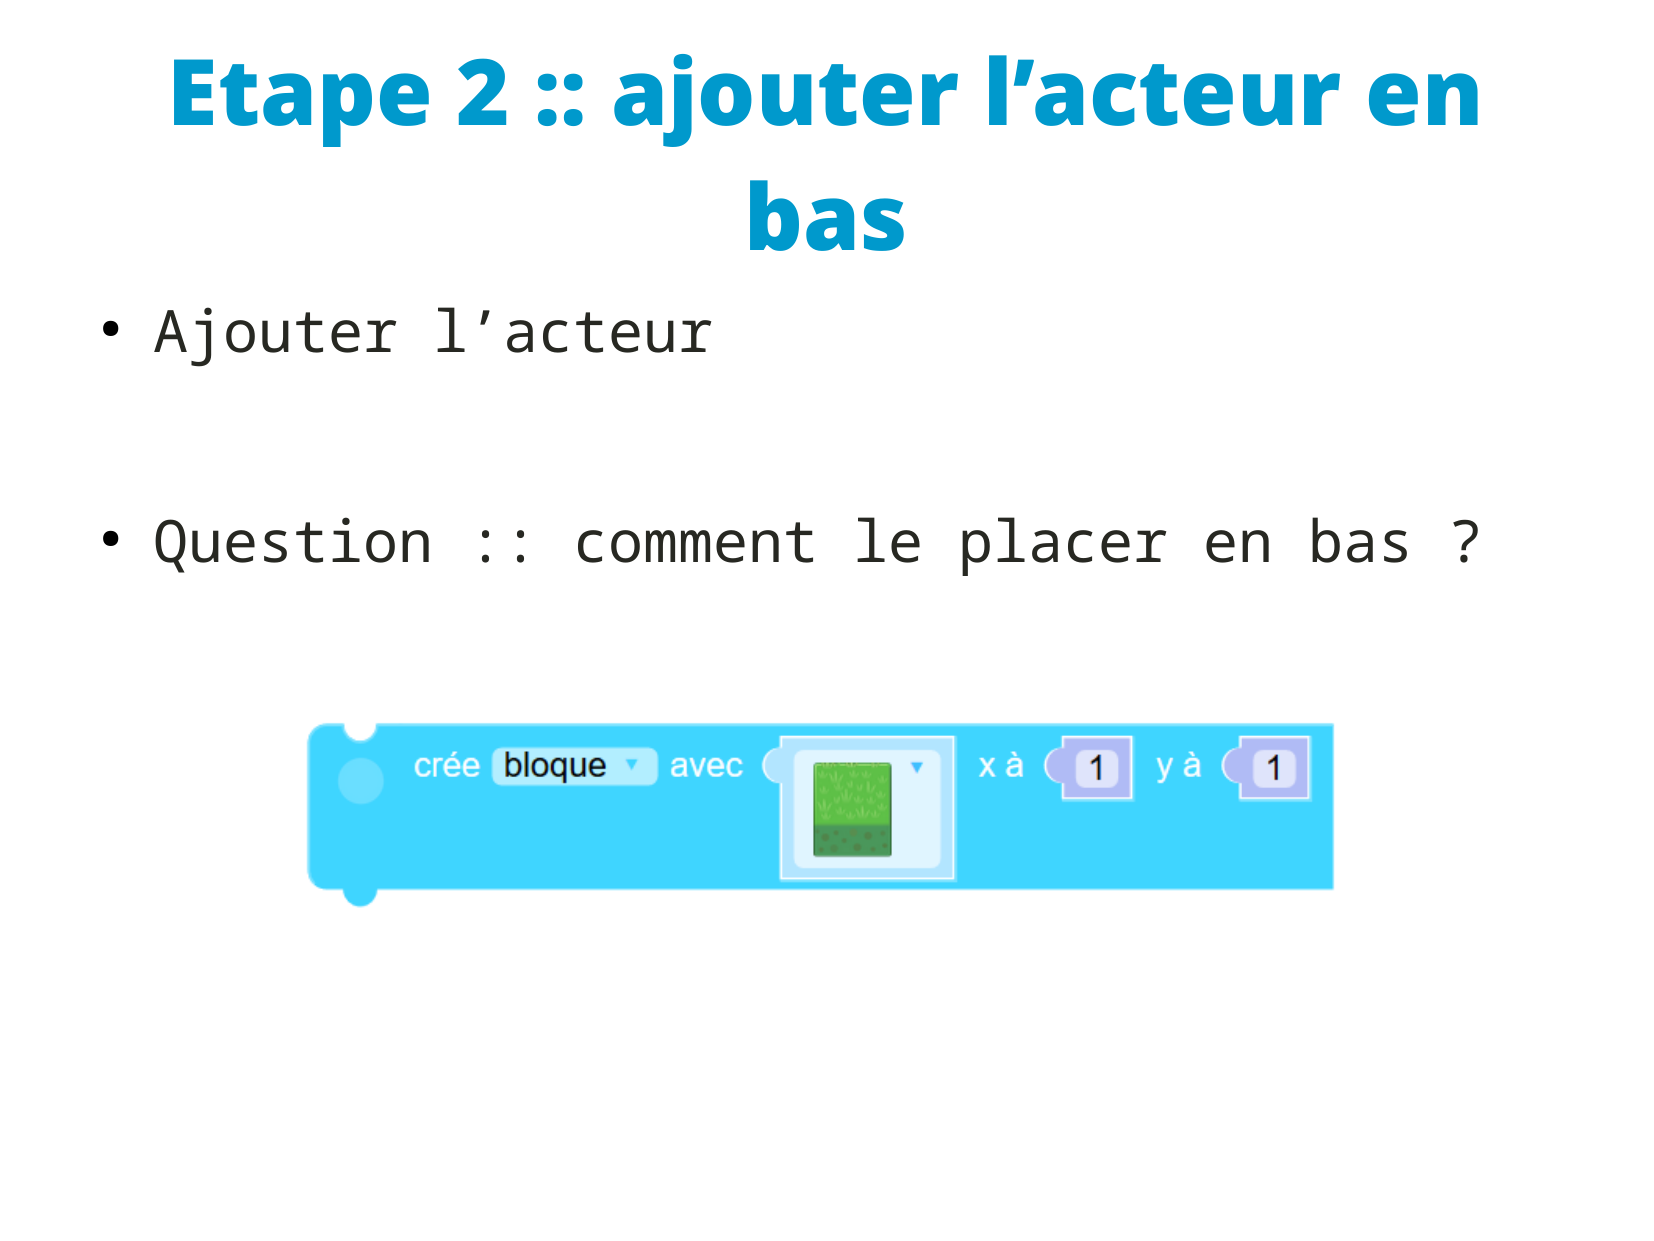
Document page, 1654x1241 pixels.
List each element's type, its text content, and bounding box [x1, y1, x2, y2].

title Etape 2 :: ajouter l’acteur en bas [82, 49, 1571, 257]
list Ajouter l’acteur Question :: comment le placer en bas ? [82, 290, 1571, 1010]
picture [301, 714, 1353, 922]
